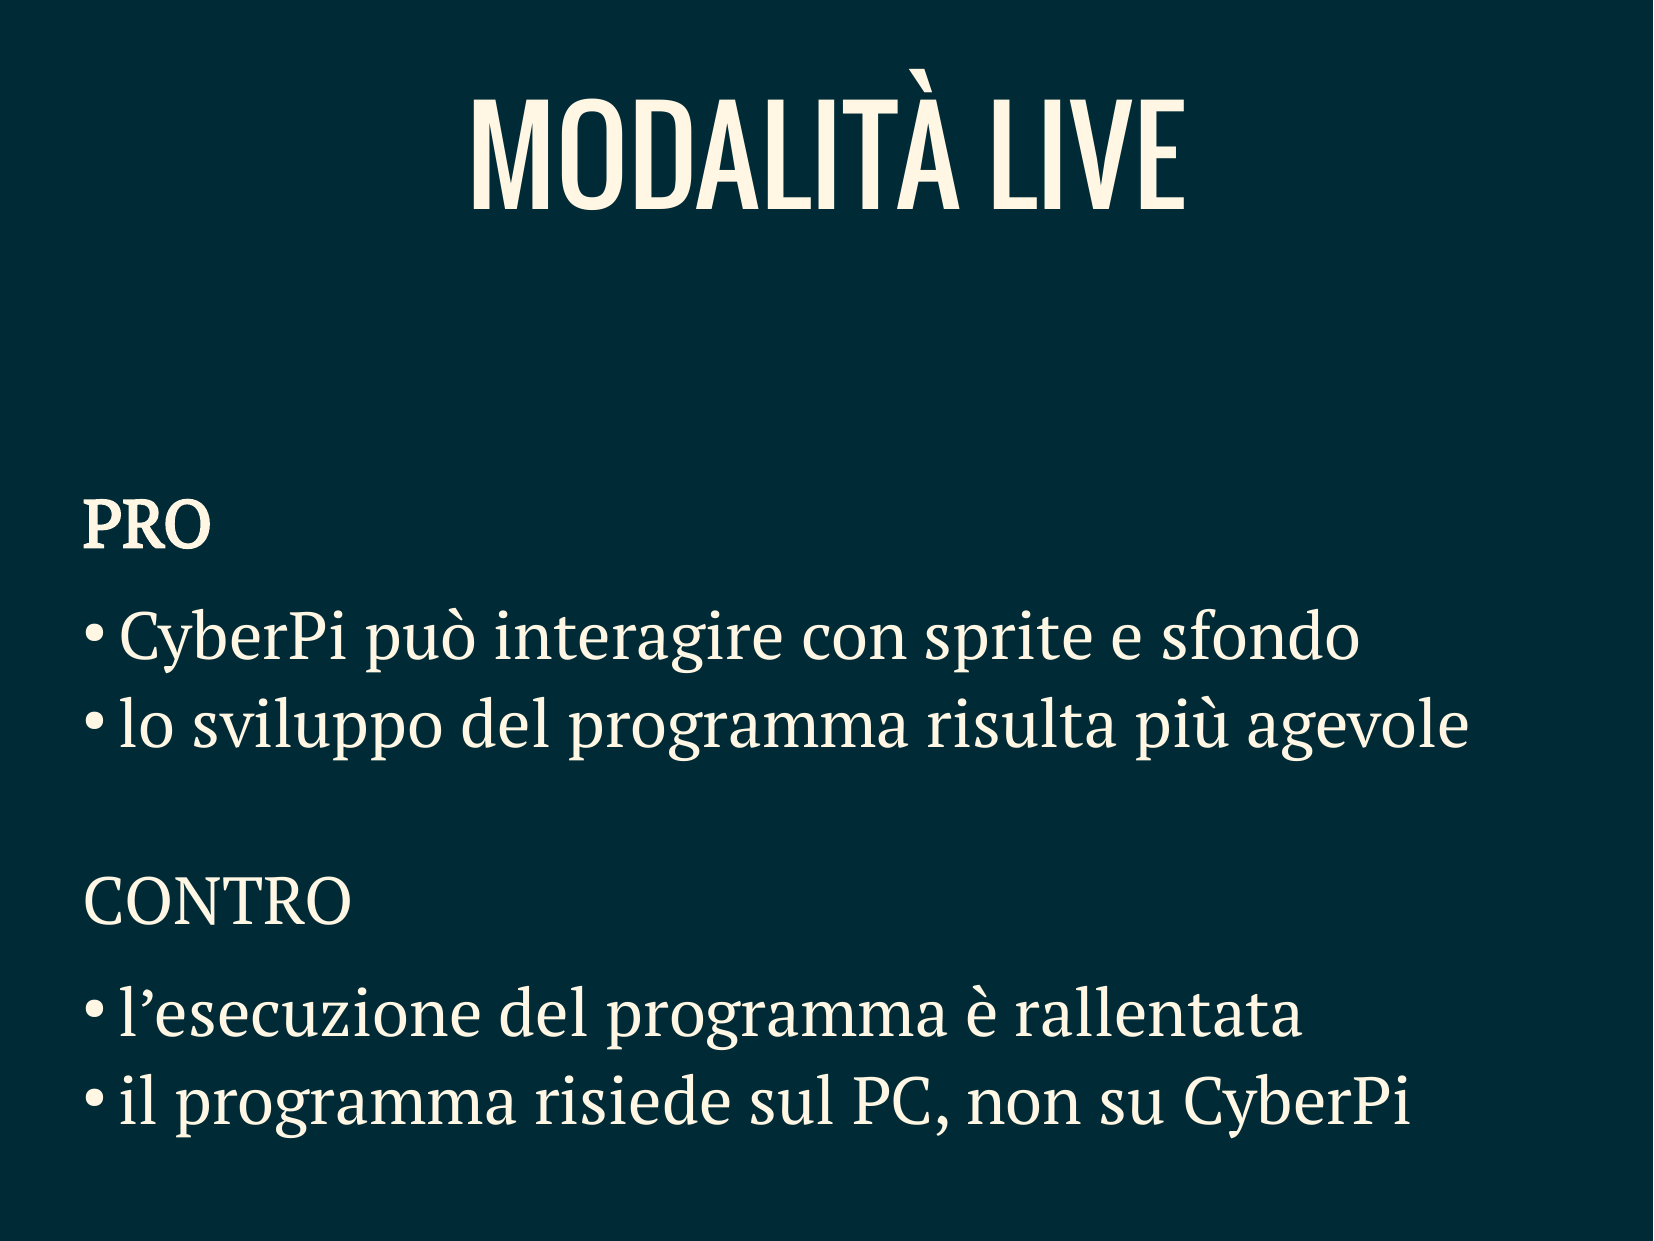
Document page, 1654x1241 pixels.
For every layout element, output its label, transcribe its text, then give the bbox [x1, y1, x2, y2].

title Modalità Live [82, 49, 1571, 257]
text_box PRO CyberPi può interagire con sprite e sfondo lo sviluppo del programma risulta più agevole CONTRO l’esecuzione del programma è rallentata il programma risiede sul PC, non su CyberPi [82, 366, 1571, 1193]
